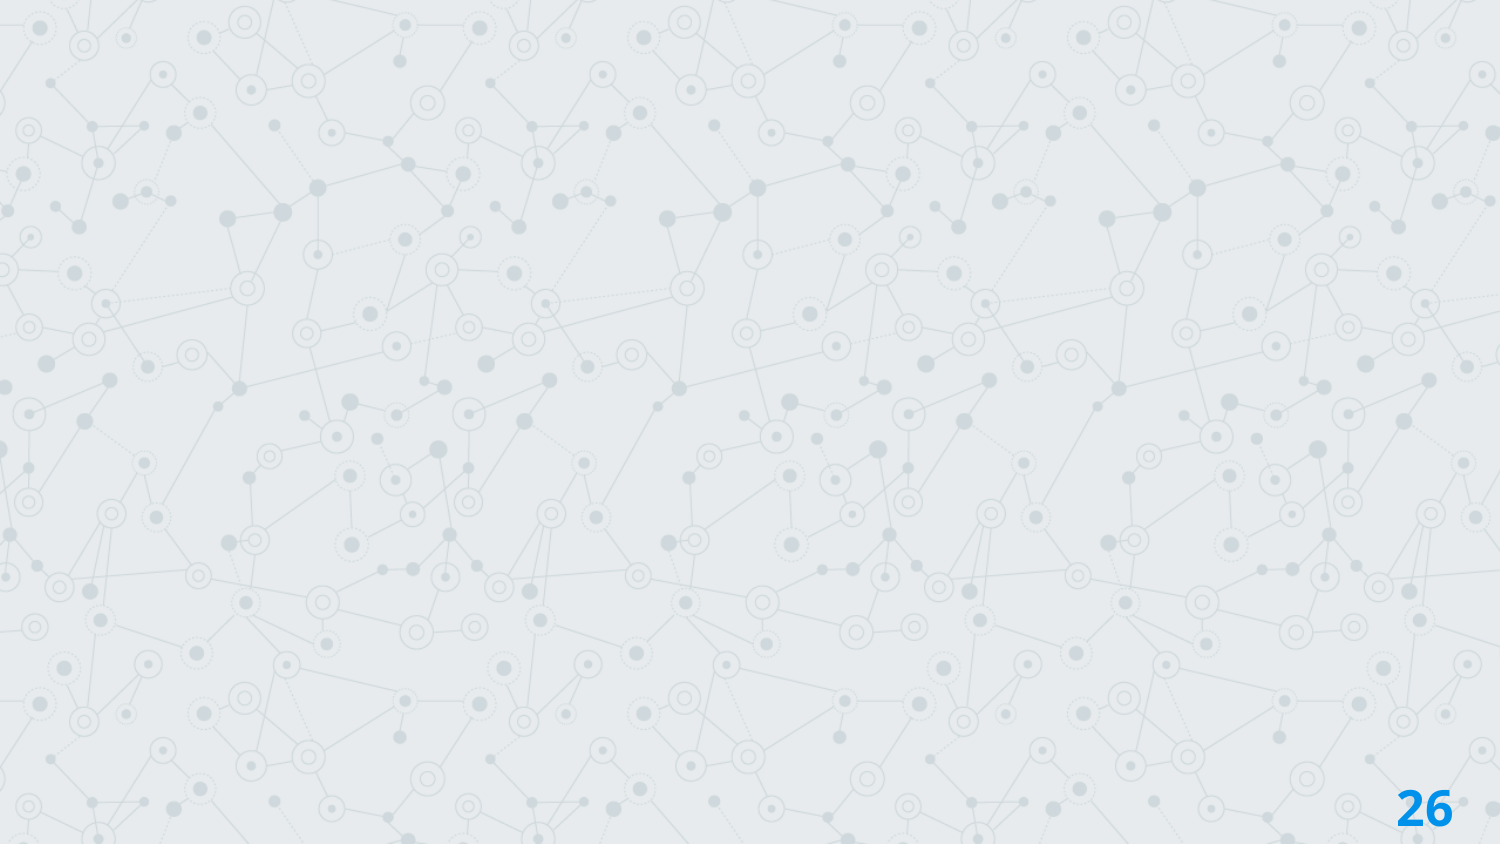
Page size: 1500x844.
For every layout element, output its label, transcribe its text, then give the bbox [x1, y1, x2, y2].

text_box <number> [1378, 760, 1469, 826]
